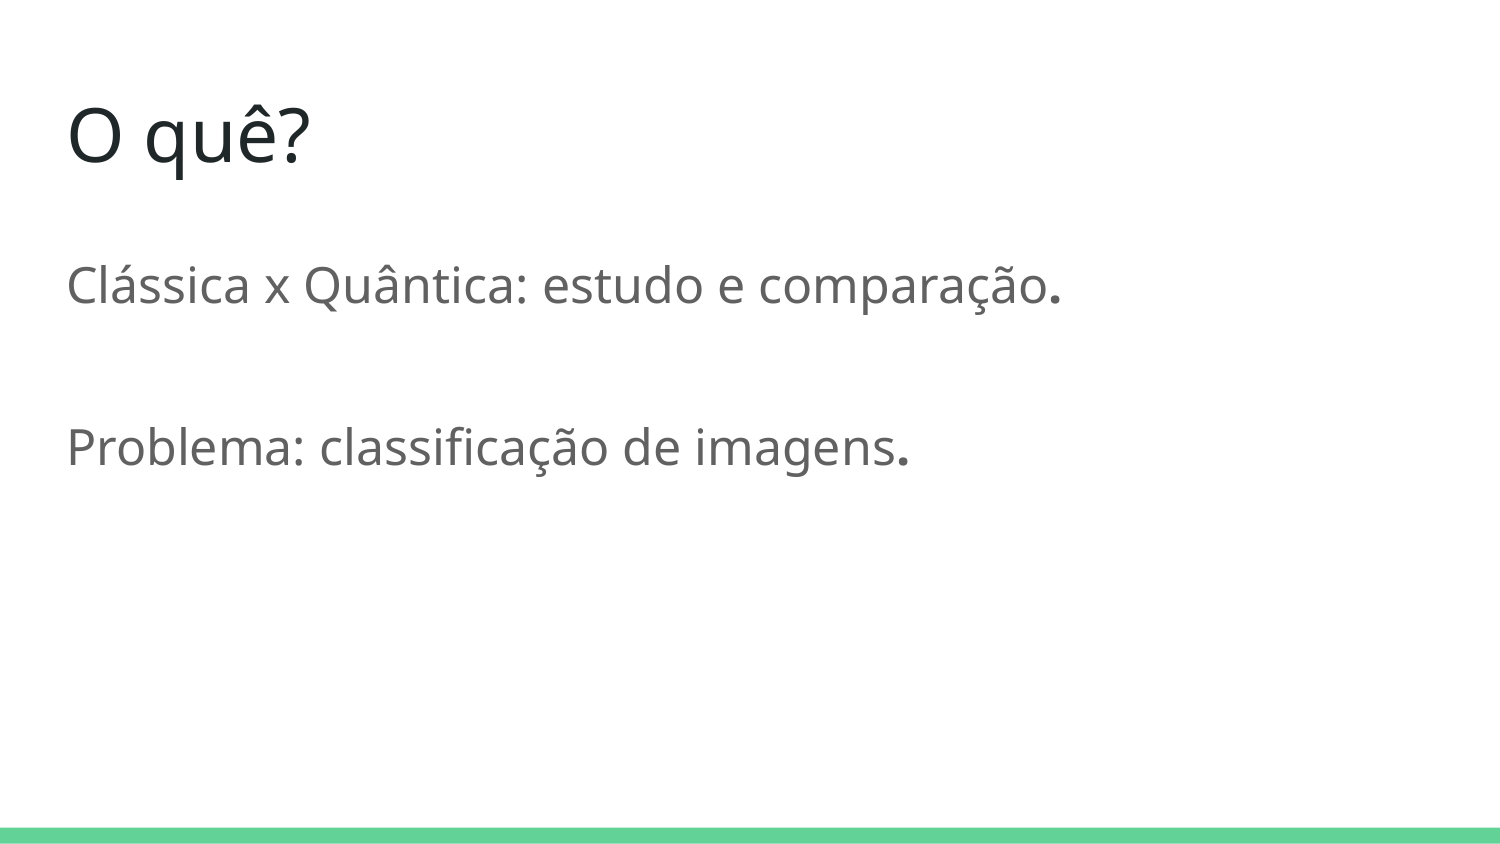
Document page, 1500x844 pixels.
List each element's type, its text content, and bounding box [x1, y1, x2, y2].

list Clássica x Quântica: estudo e comparação. Problema: classificação de imagens. [51, 229, 1449, 750]
title O quê? [51, 72, 1449, 167]
